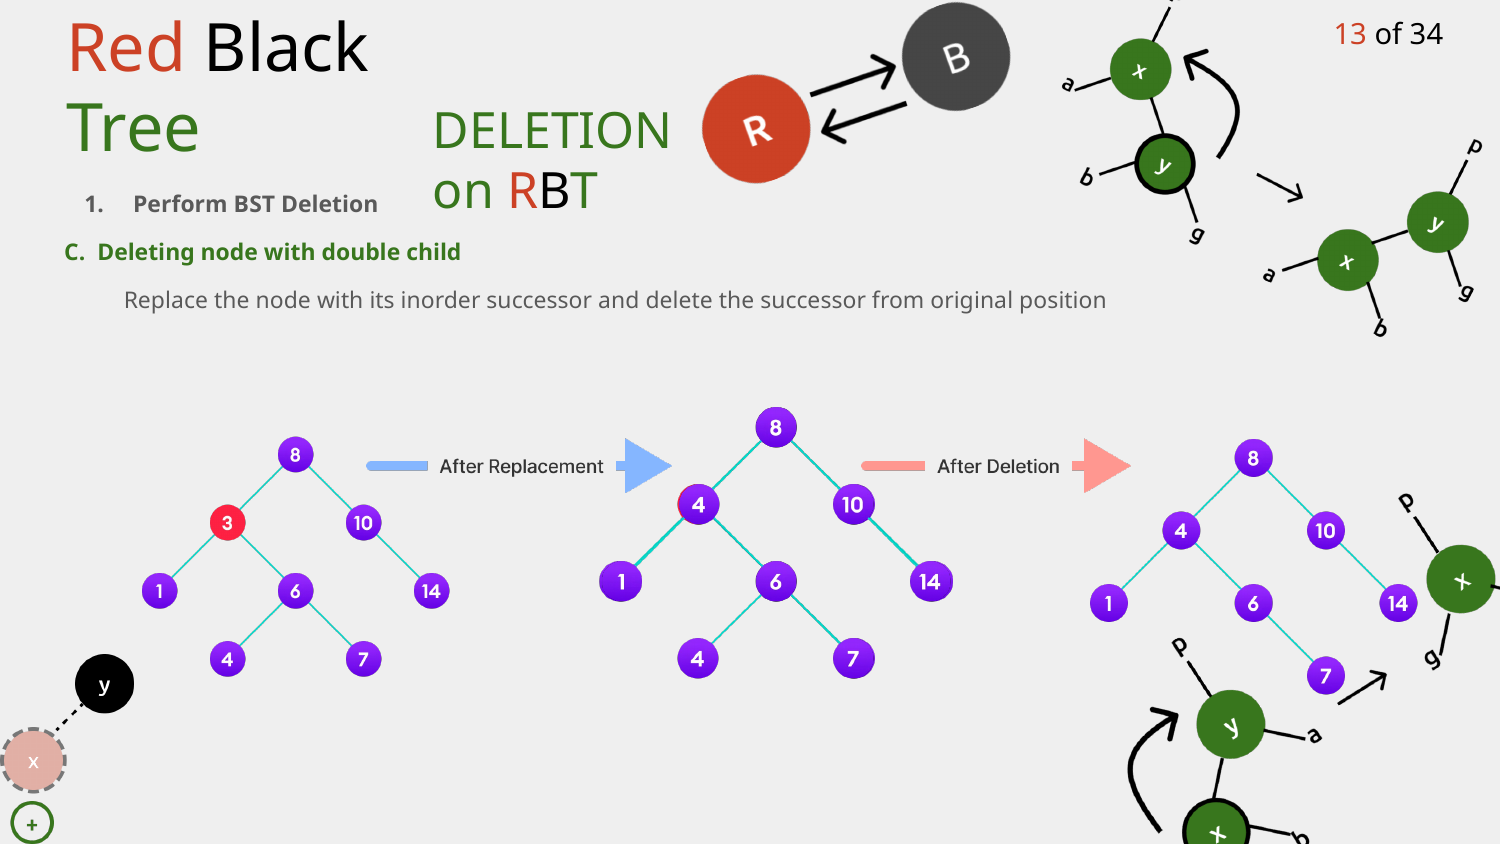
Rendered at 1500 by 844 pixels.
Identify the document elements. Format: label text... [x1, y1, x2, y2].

text_box 13 of 34 [1318, 0, 1500, 65]
picture [0, 370, 1500, 844]
picture [1024, 0, 1500, 365]
title Red Black Tree [51, 93, 417, 174]
picture [687, 0, 1025, 174]
text_box DELETION on RBT [417, 83, 721, 174]
text_box Perform BST Deletion C. Deleting node with double child Replace the node with its inorder successor and delete the successor from original position [43, 174, 1183, 404]
